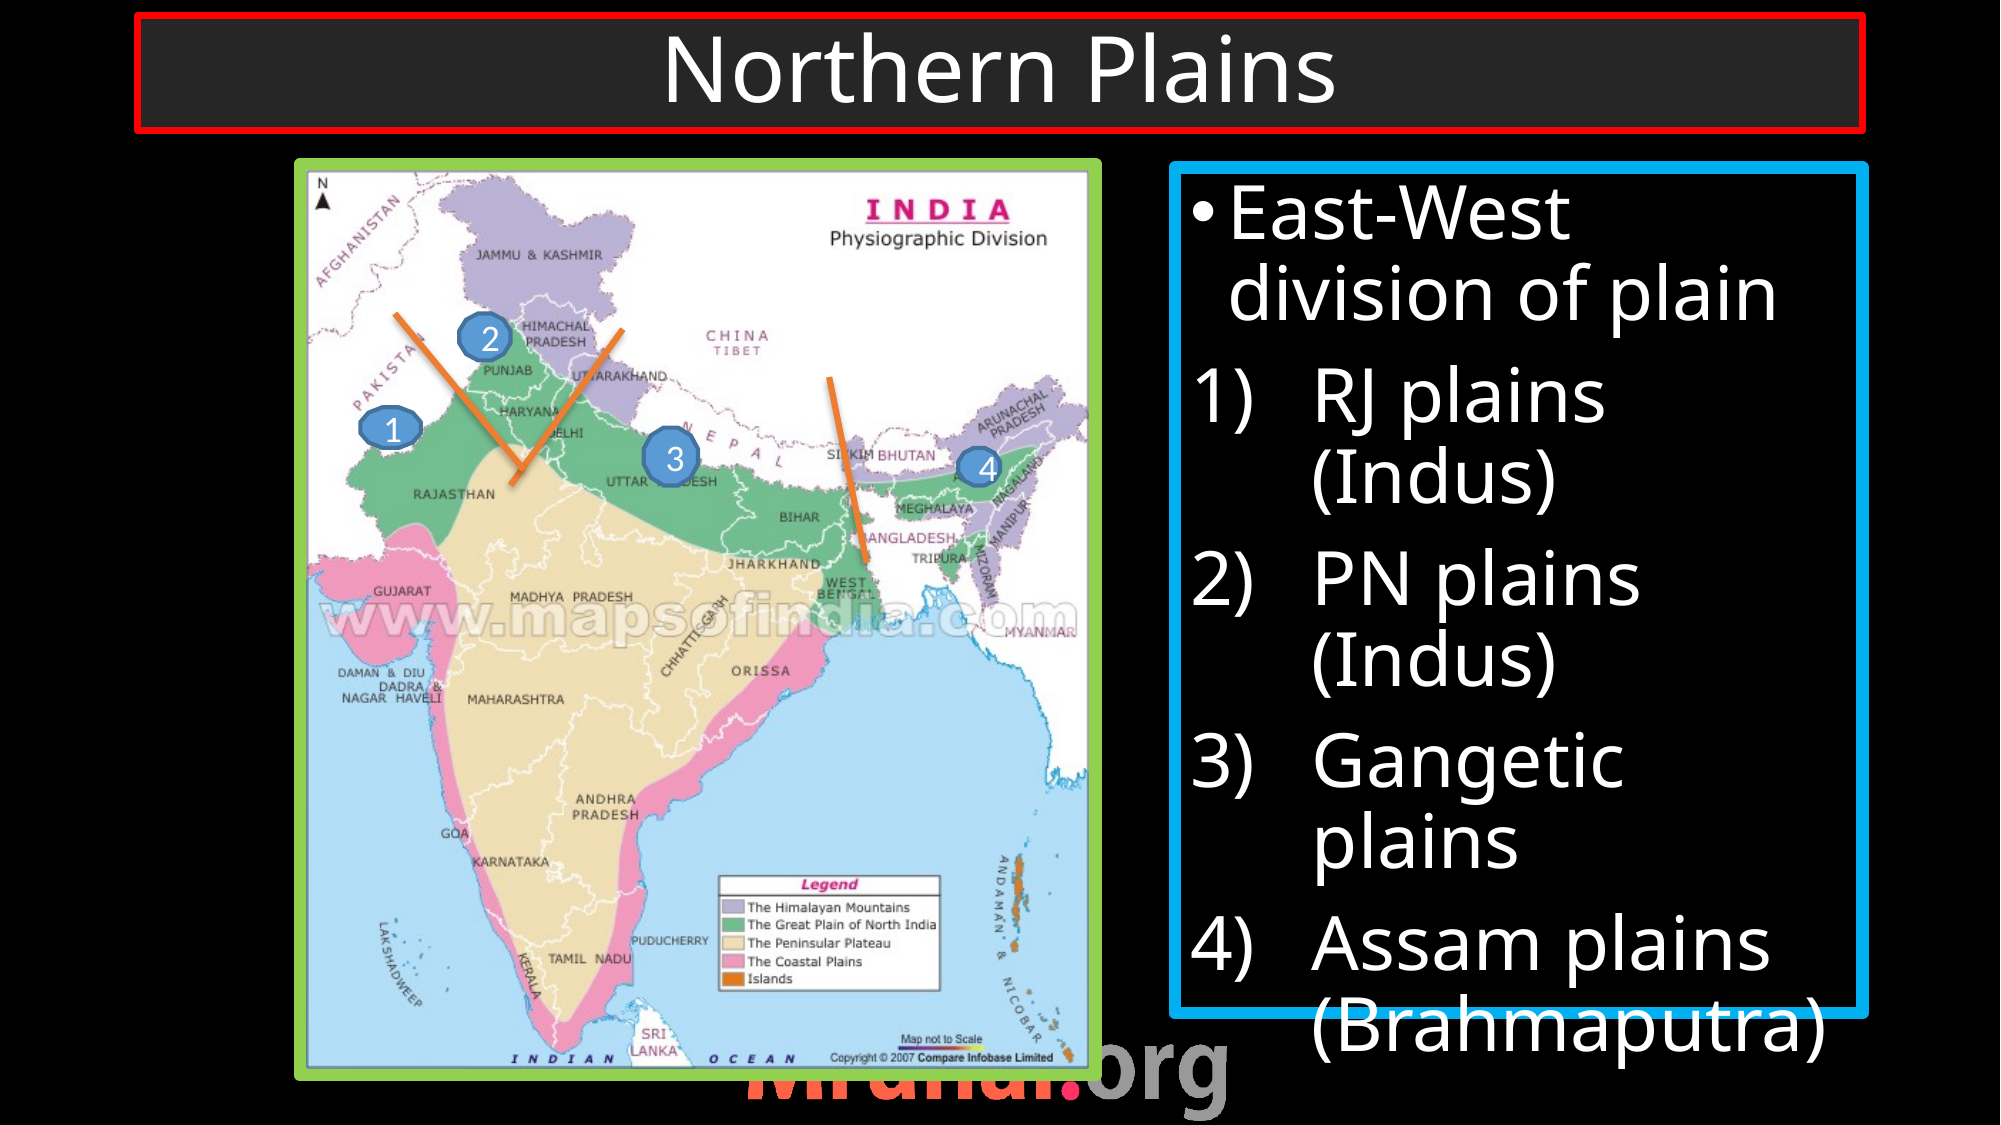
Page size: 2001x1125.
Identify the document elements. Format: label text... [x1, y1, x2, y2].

list East-West division of plain RJ plains (Indus) PN plains (Indus) Gangetic plains Assam plains (Brahmaputra) [1175, 167, 1863, 1014]
text_box 3 [643, 427, 698, 486]
text_box 2 [459, 313, 511, 361]
picture [741, 1005, 1230, 1125]
picture [306, 170, 1090, 1069]
text_box 4 [958, 447, 1000, 486]
text_box 1 [360, 407, 421, 448]
title Northern Plains [137, 15, 1863, 131]
